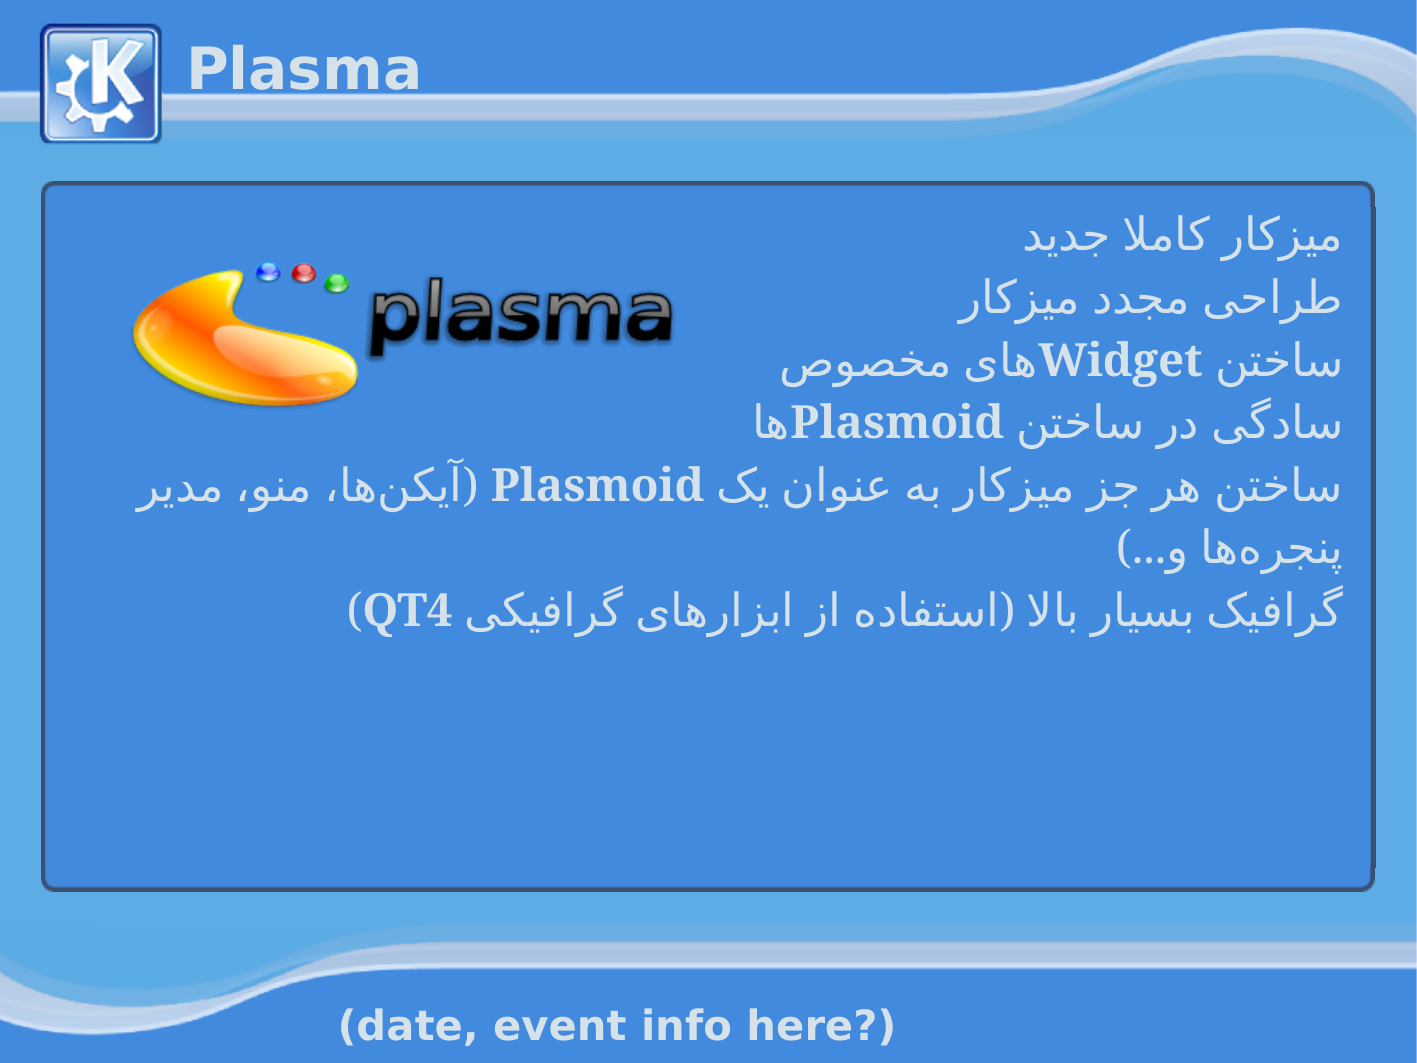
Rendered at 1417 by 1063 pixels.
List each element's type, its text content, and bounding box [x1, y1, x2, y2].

text_box میزکار کاملا جدید طراحی مجدد میزکار ساختن Widget‌های مخصوص سادگی در ساختن Plasmoid‌ها ساختن هر جز میزکار به عنوان یک Plasmoid (آیکن‌ها، منو، مدیر پنجره‌ها و...) گرافیک بسیار بالا (استفاده از ابزار‌های گرافیکی QT4) [112, 194, 1359, 717]
picture [0, 0, 1417, 1063]
text_box Plasma [171, 27, 1048, 111]
